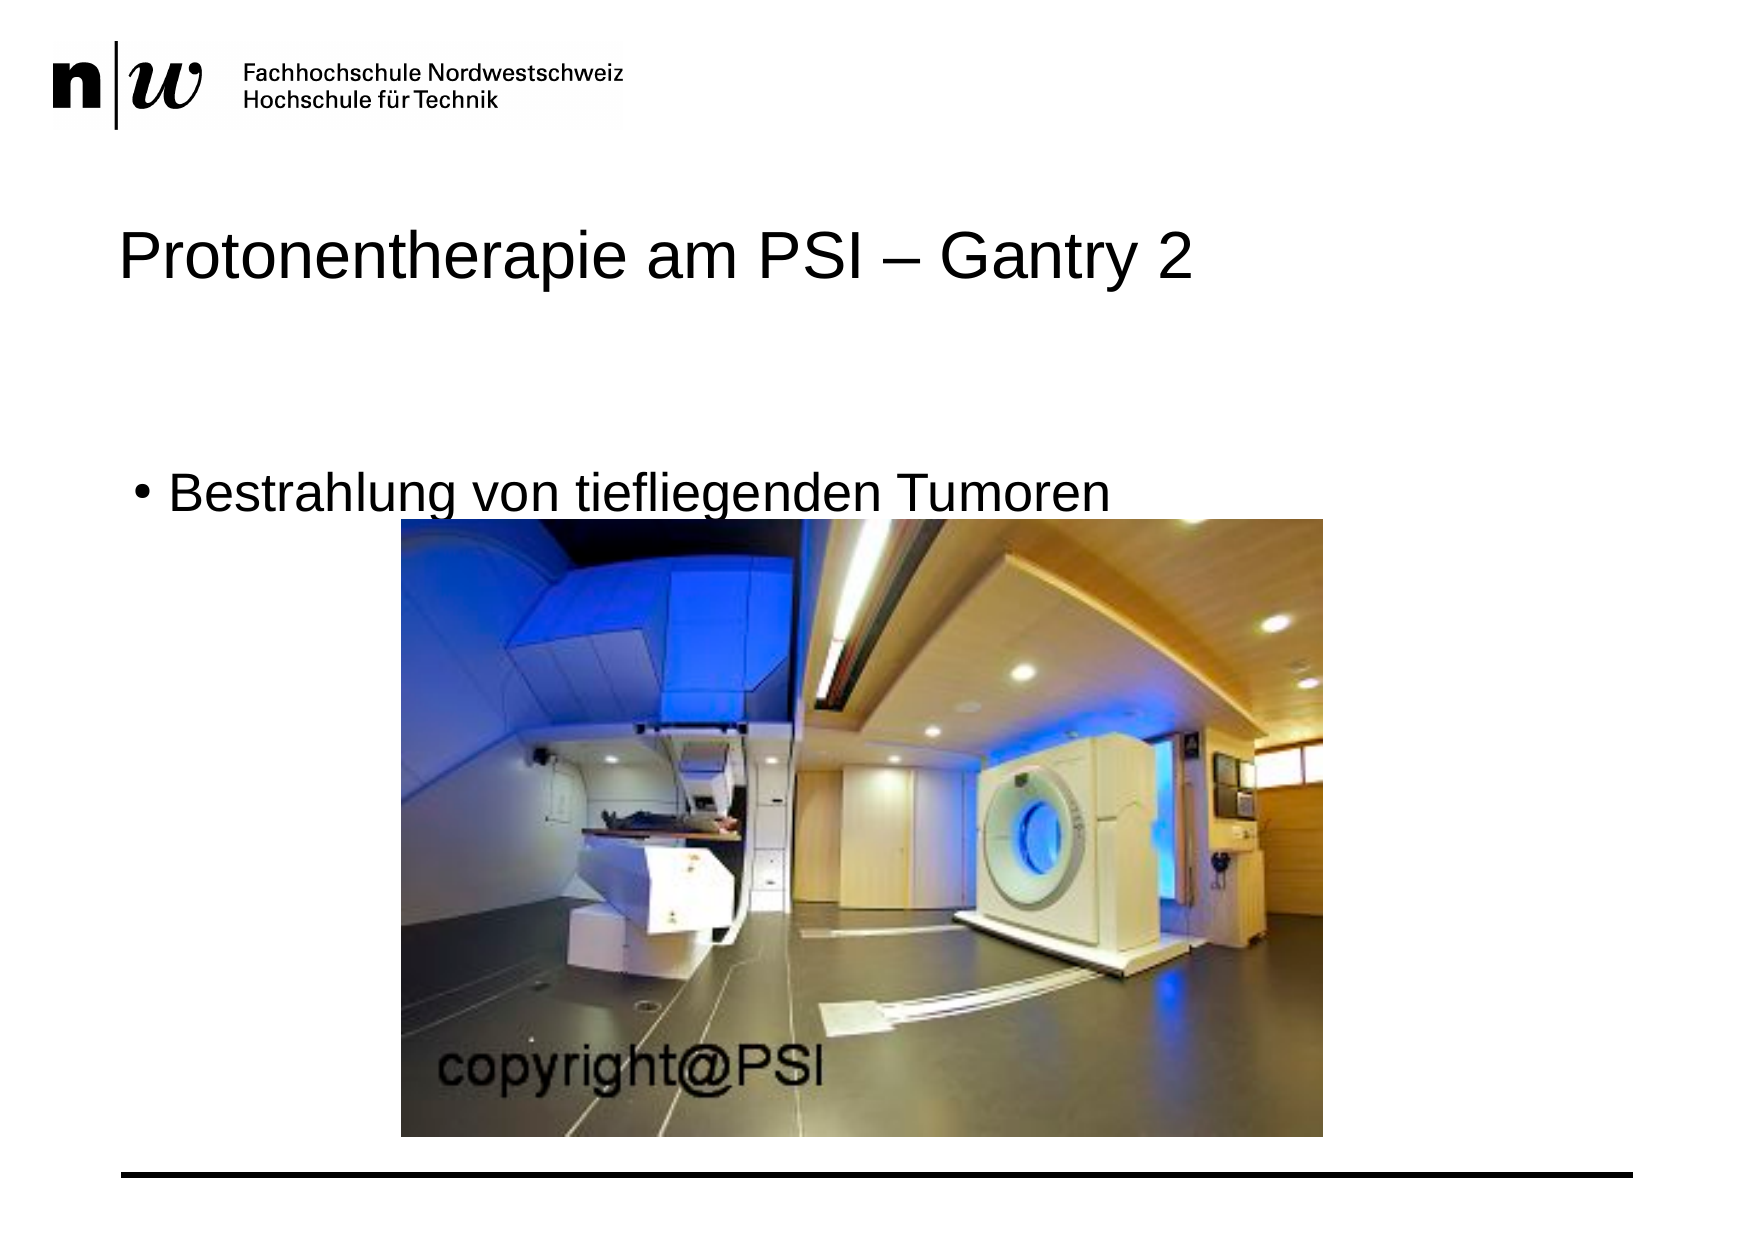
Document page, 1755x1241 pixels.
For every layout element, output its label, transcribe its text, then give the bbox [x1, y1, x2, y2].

text_box Protonentherapie am PSI – Gantry 2 [118, 212, 1606, 296]
text_box Bestrahlung von tiefliegenden Tumoren [118, 425, 1630, 1146]
picture [401, 519, 1323, 1137]
picture [53, 41, 623, 130]
